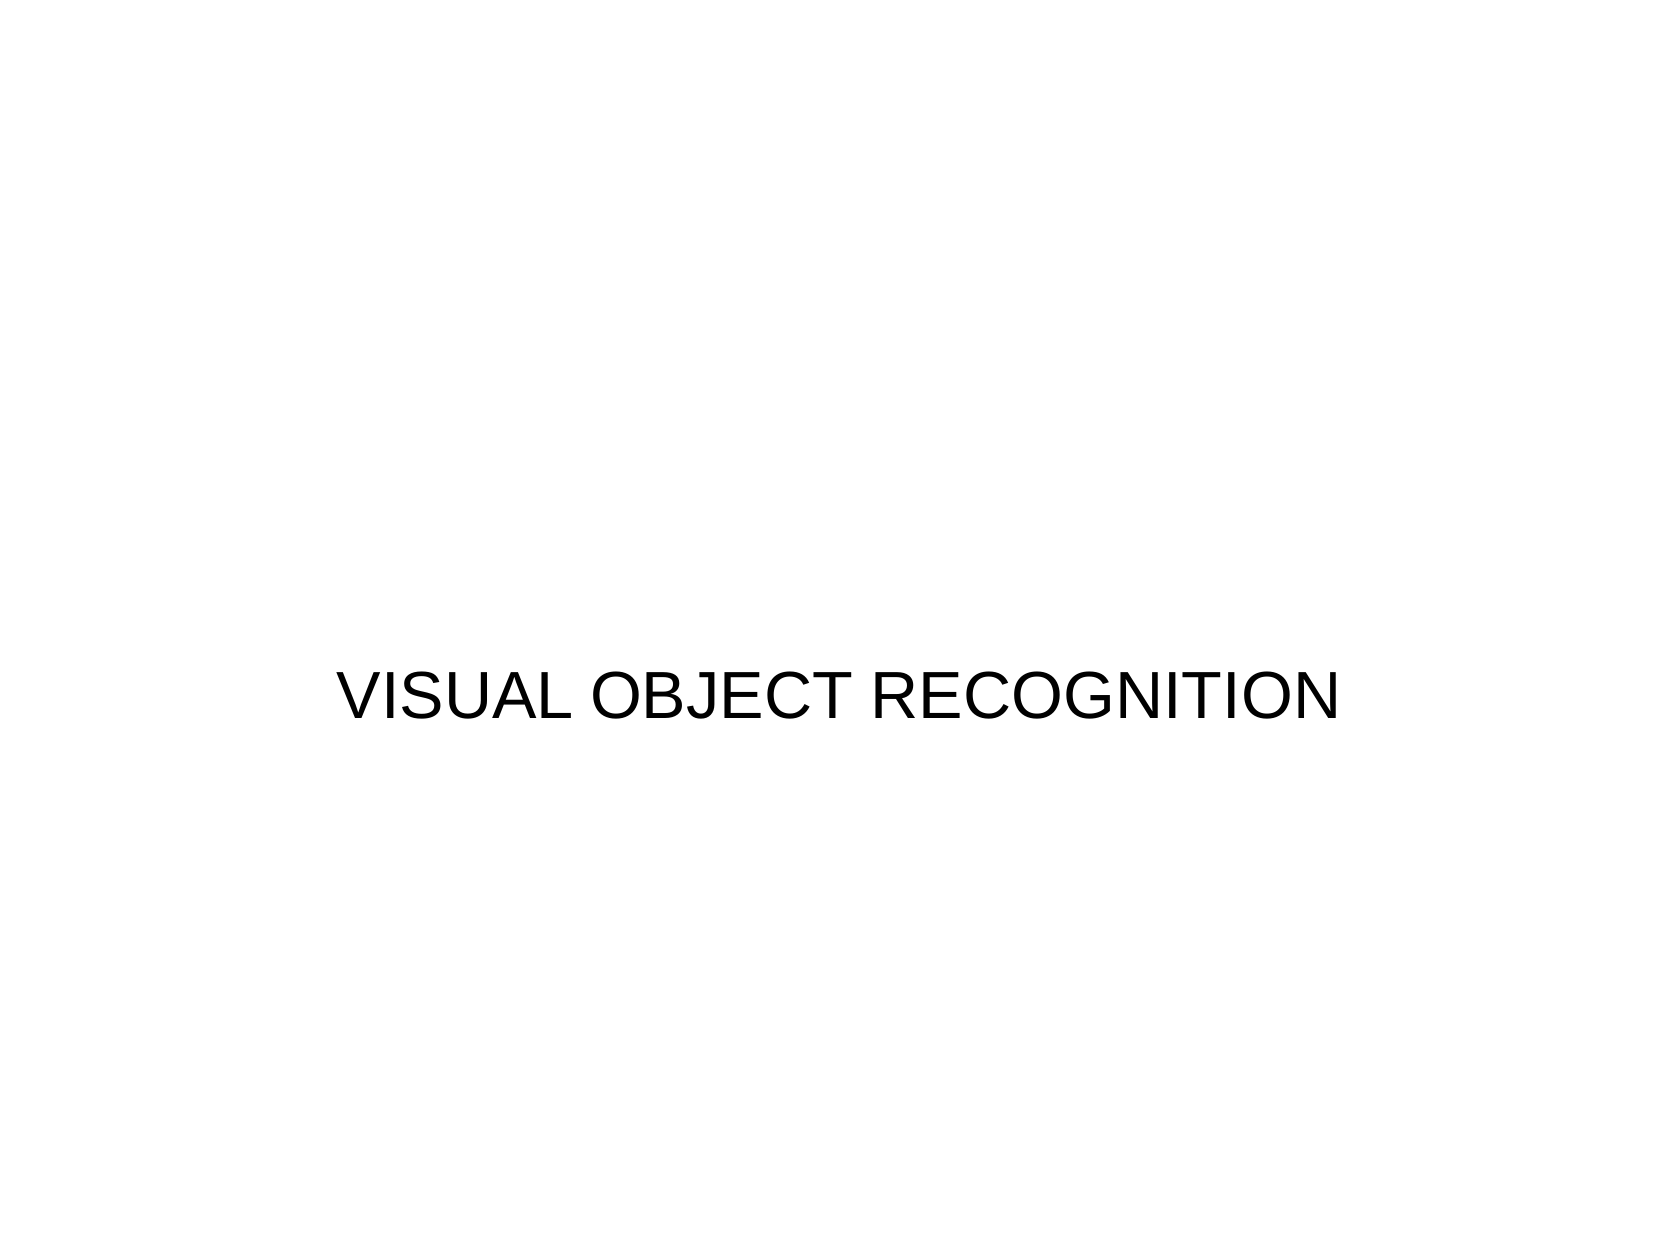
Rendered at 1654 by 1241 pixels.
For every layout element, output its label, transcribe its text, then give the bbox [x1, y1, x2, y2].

subtitle VISUAL OBJECT RECOGNITION [25, 226, 1654, 1166]
